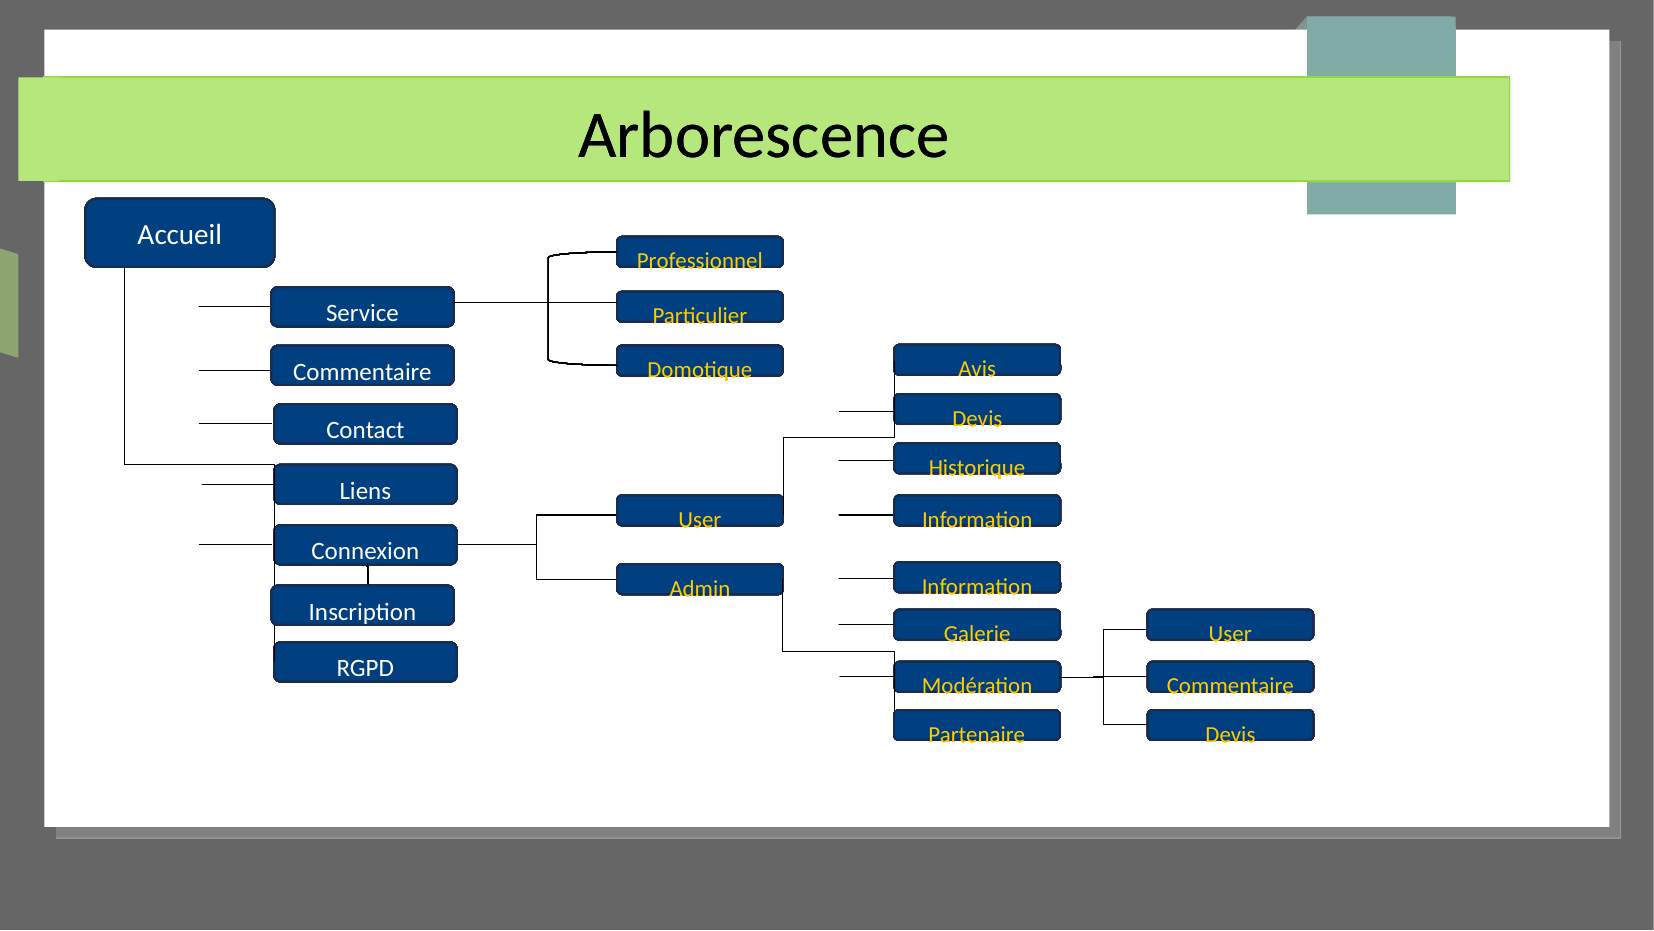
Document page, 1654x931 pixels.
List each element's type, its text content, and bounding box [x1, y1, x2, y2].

text_box Modération [895, 661, 1061, 692]
text_box Historique [894, 443, 1060, 474]
text_box Avis [894, 344, 1060, 375]
text_box Domotique [617, 345, 783, 376]
text_box Inscription [271, 585, 454, 625]
text_box Liens [275, 464, 457, 504]
text_box Commentaire [271, 345, 454, 385]
text_box Galerie [894, 609, 1060, 640]
text_box Admin [617, 564, 783, 595]
text_box Arborescence [16, 83, 1512, 225]
text_box RGPD [274, 642, 457, 682]
text_box Connexion [275, 525, 457, 565]
text_box User [617, 495, 783, 526]
text_box Particulier [617, 291, 783, 322]
text_box Information [894, 562, 1060, 593]
text_box Information [894, 495, 1061, 526]
text_box Commentaire [1147, 661, 1314, 692]
text_box Devis [895, 394, 1061, 424]
text_box Accueil [85, 225, 275, 267]
text_box Contact [274, 404, 457, 444]
text_box User [1147, 609, 1314, 640]
text_box Service [271, 287, 454, 327]
text_box Partenaire [894, 710, 1060, 740]
text_box Devis [1147, 710, 1314, 740]
text_box Professionnel [617, 236, 783, 267]
